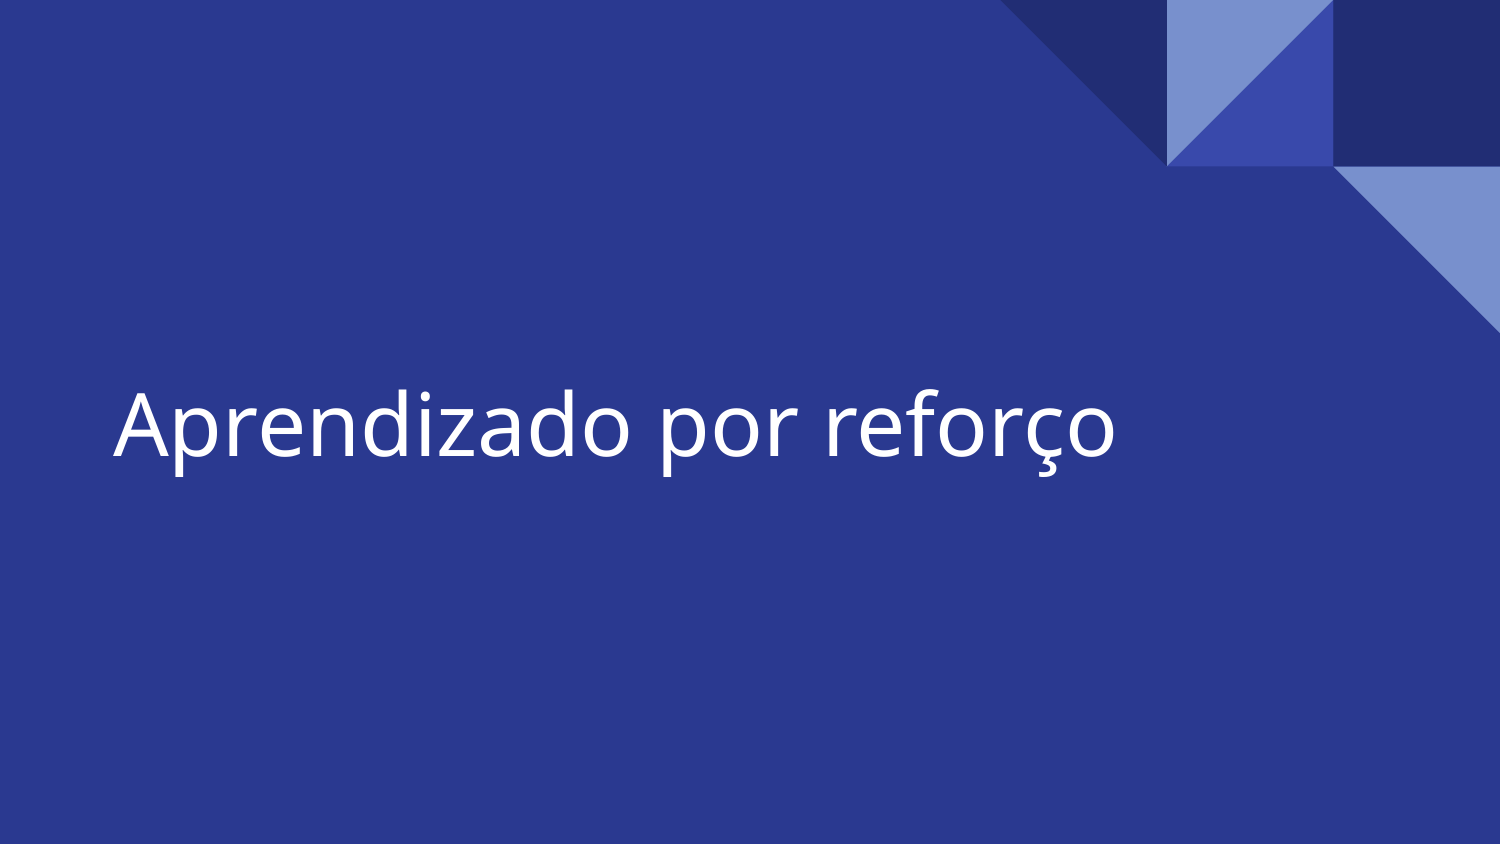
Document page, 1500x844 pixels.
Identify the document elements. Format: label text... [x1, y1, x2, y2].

title Aprendizado por reforço [98, 353, 1447, 491]
